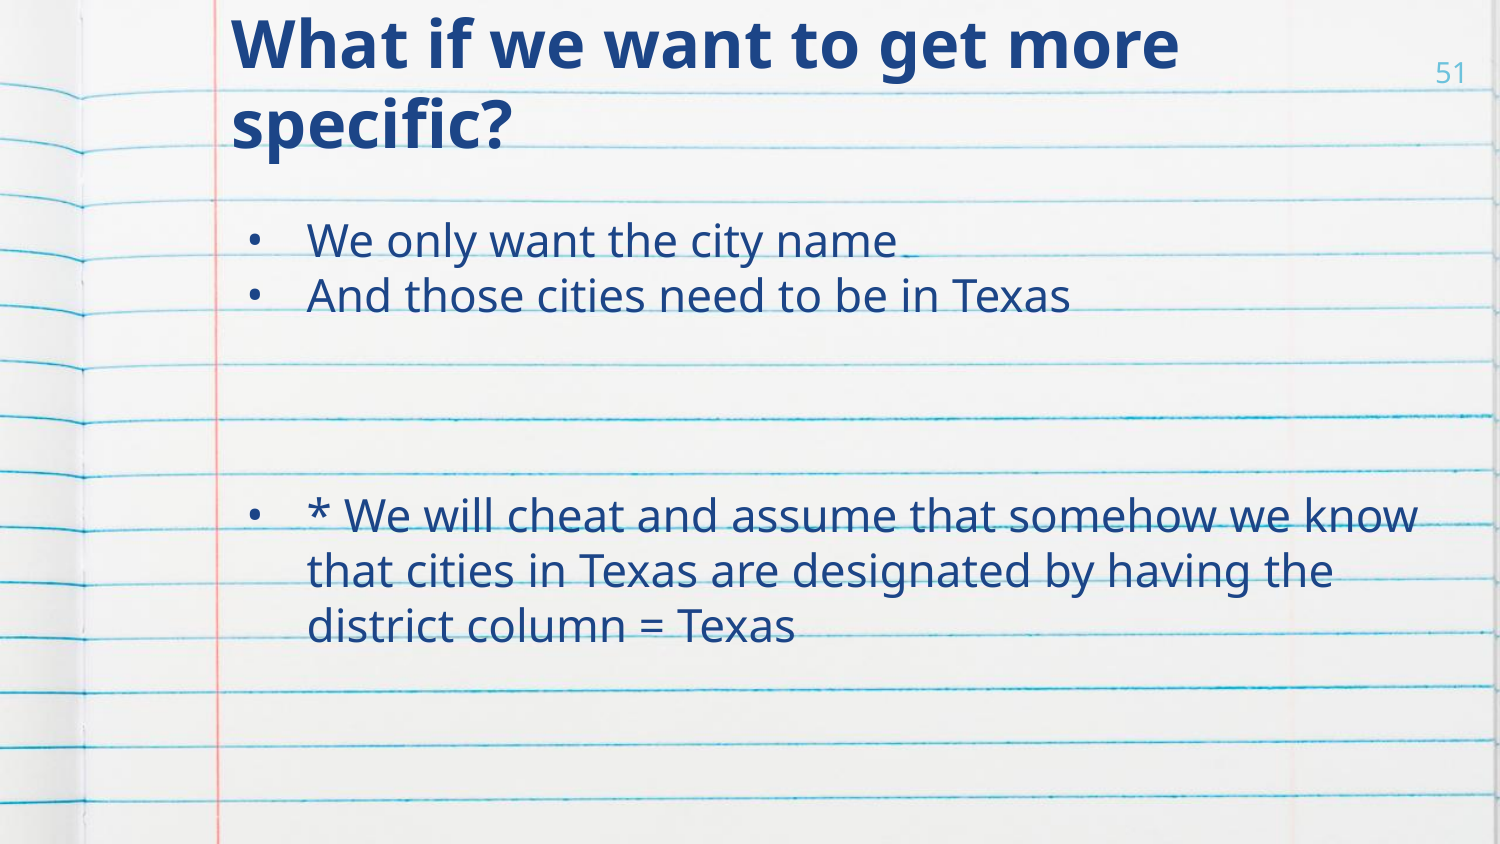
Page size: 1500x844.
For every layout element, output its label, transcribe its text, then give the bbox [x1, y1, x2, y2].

slide_number <number> [1378, 41, 1469, 107]
picture [0, 0, 1500, 844]
title What if we want to get more specific? [231, 21, 1425, 162]
list We only want the city name And those cities need to be in Texas * We will cheat and assume that somehow we know that cities in Texas are designated by having the district column = Texas [231, 211, 1425, 748]
